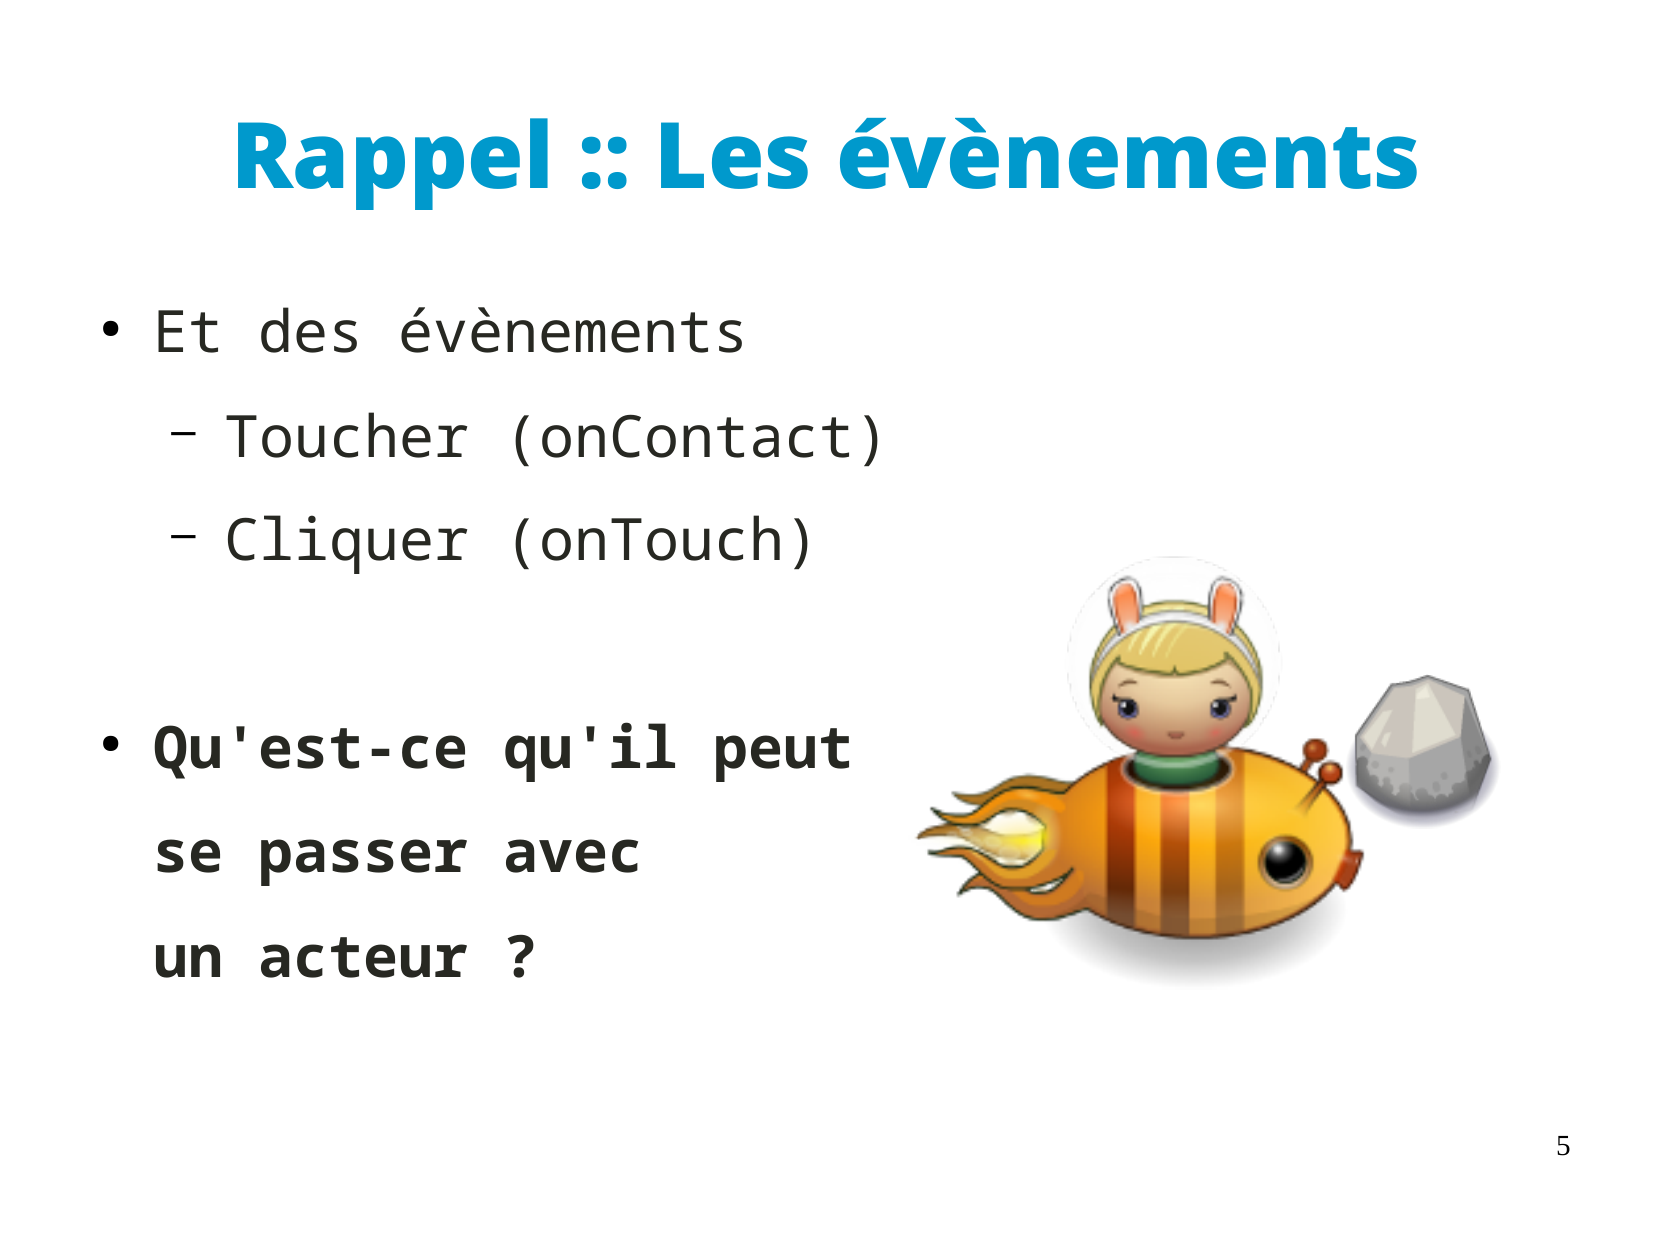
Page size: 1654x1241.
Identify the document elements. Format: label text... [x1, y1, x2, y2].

list Et des évènements Toucher (onContact) Cliquer (onTouch) Qu'est-ce qu'il peut se passer avec un acteur ? [82, 290, 1571, 1010]
picture [905, 529, 1501, 991]
title Rappel :: Les évènements [82, 49, 1571, 257]
